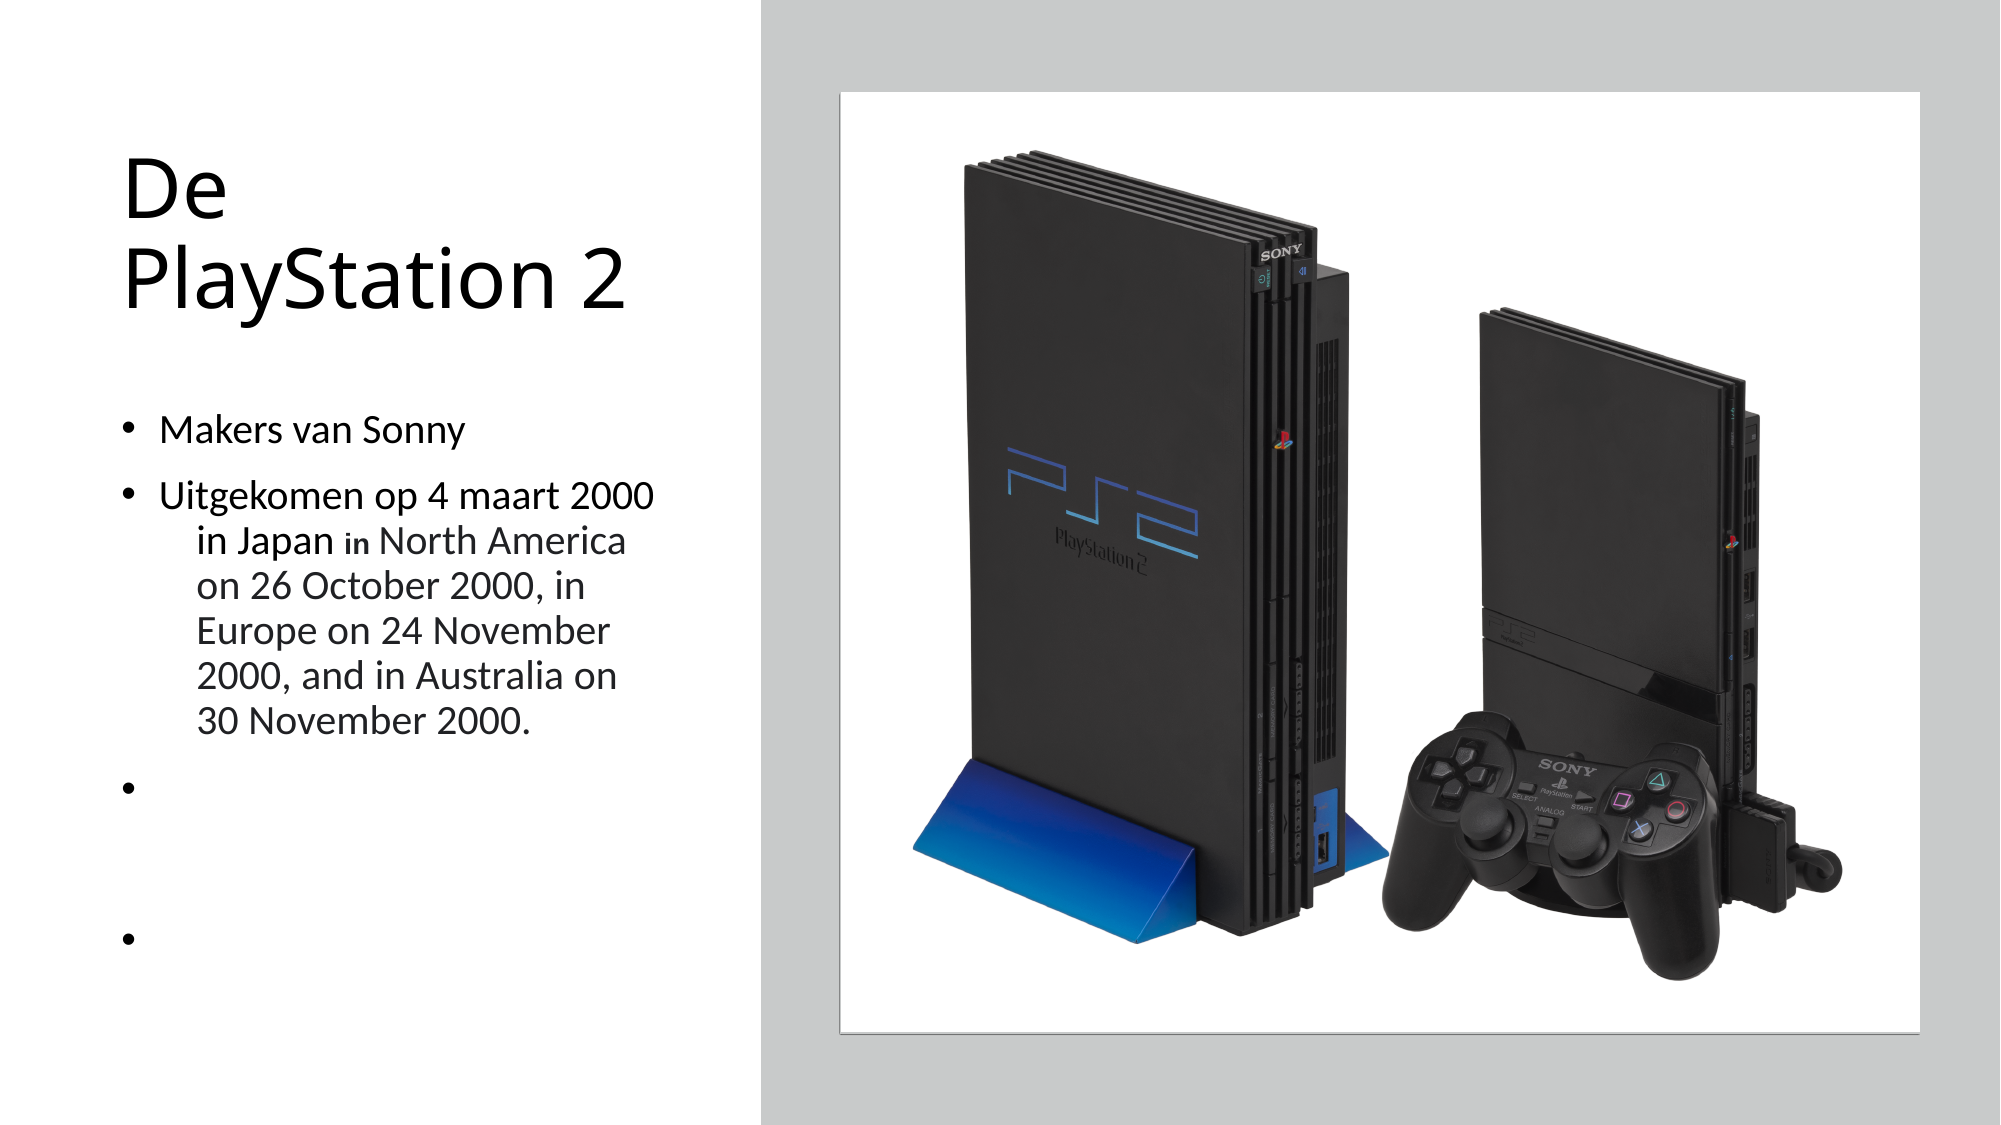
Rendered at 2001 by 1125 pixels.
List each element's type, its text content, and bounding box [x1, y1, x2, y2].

text_box [761, 0, 2000, 1125]
title De PlayStation 2 [106, 103, 682, 370]
list Makers van Sonny Uitgekomen op 4 maart 2000 in Japan in North America on 26 October 2000, in Europe on 24 November 2000, and in Australia on 30 November 2000. [106, 399, 682, 1021]
picture [894, 132, 1867, 992]
